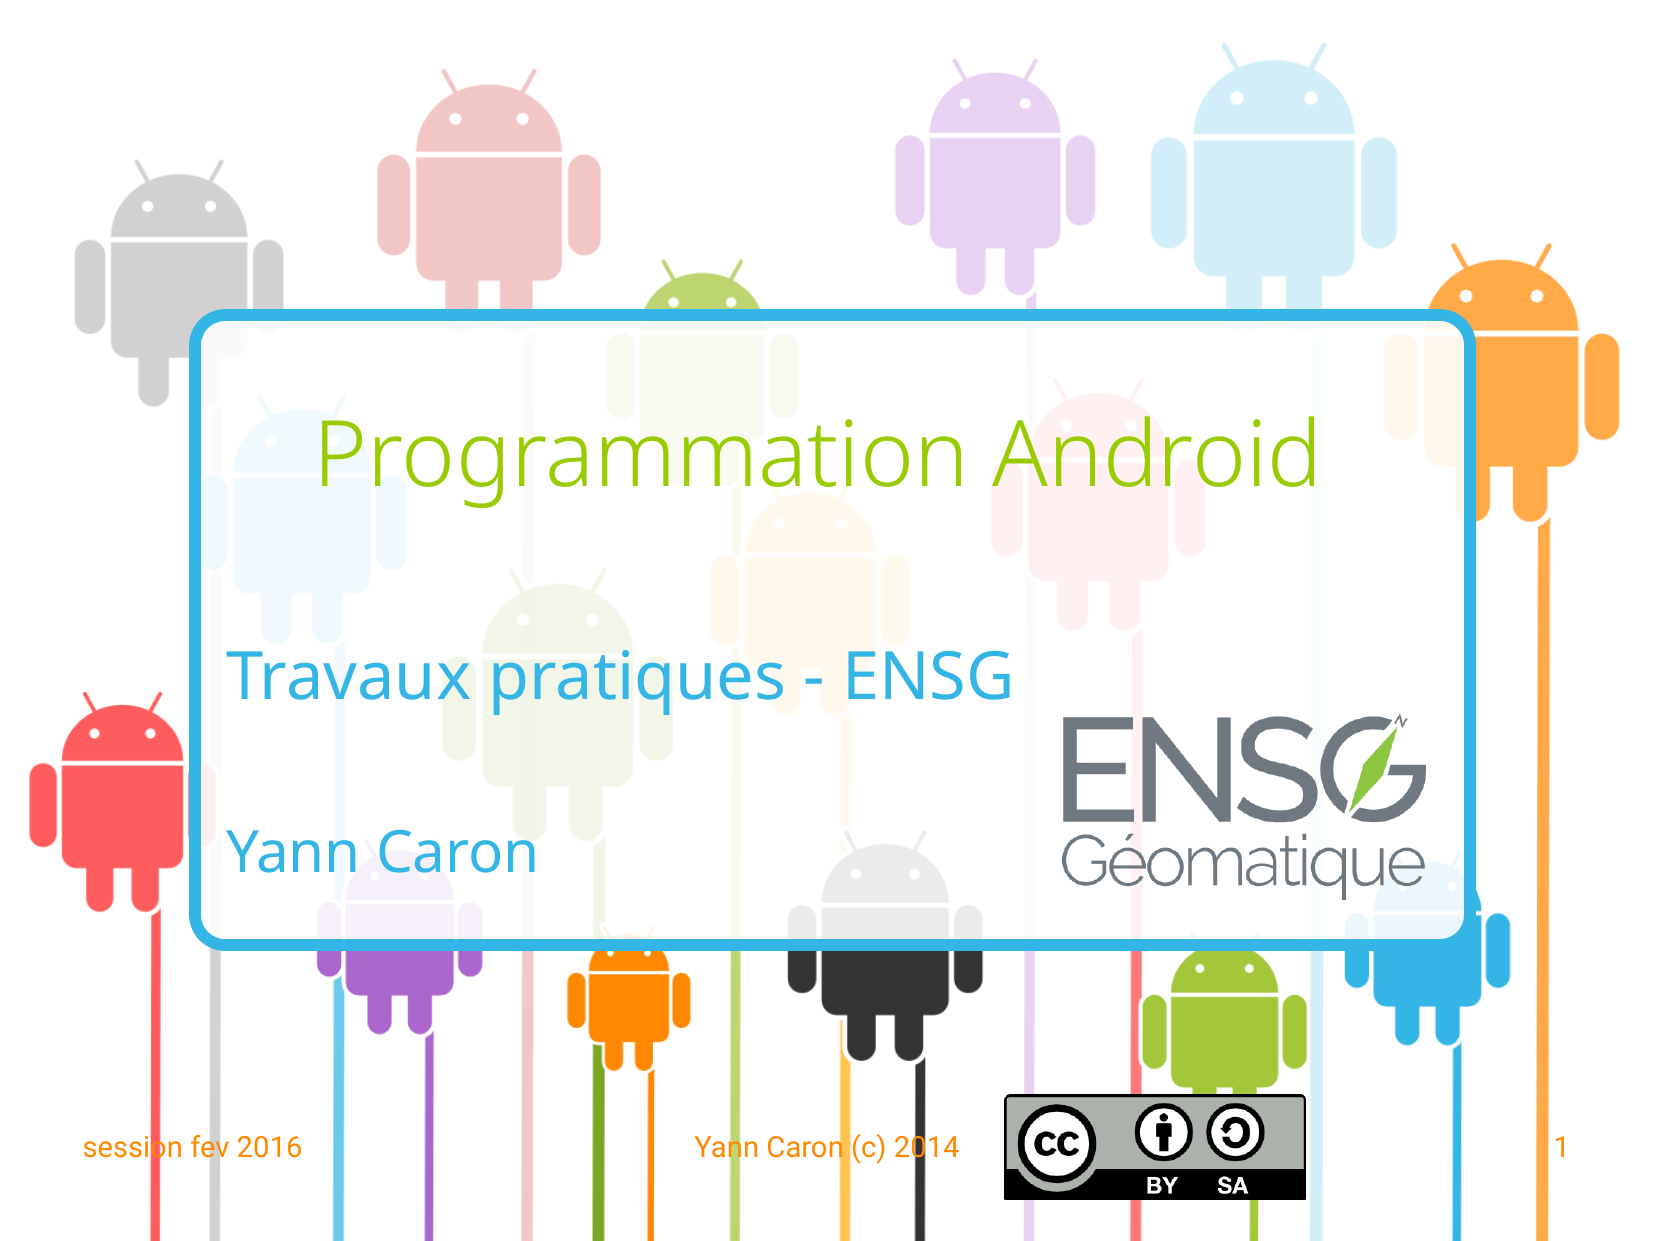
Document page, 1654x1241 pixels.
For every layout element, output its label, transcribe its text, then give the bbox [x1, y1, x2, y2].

text_box [199, 315, 1466, 330]
title Programmation Android [75, 330, 1563, 573]
text_box [195, 573, 1471, 946]
text_box Travaux pratiques - ENSG Yann Caron [225, 585, 1111, 933]
picture [16, 9, 1637, 1241]
